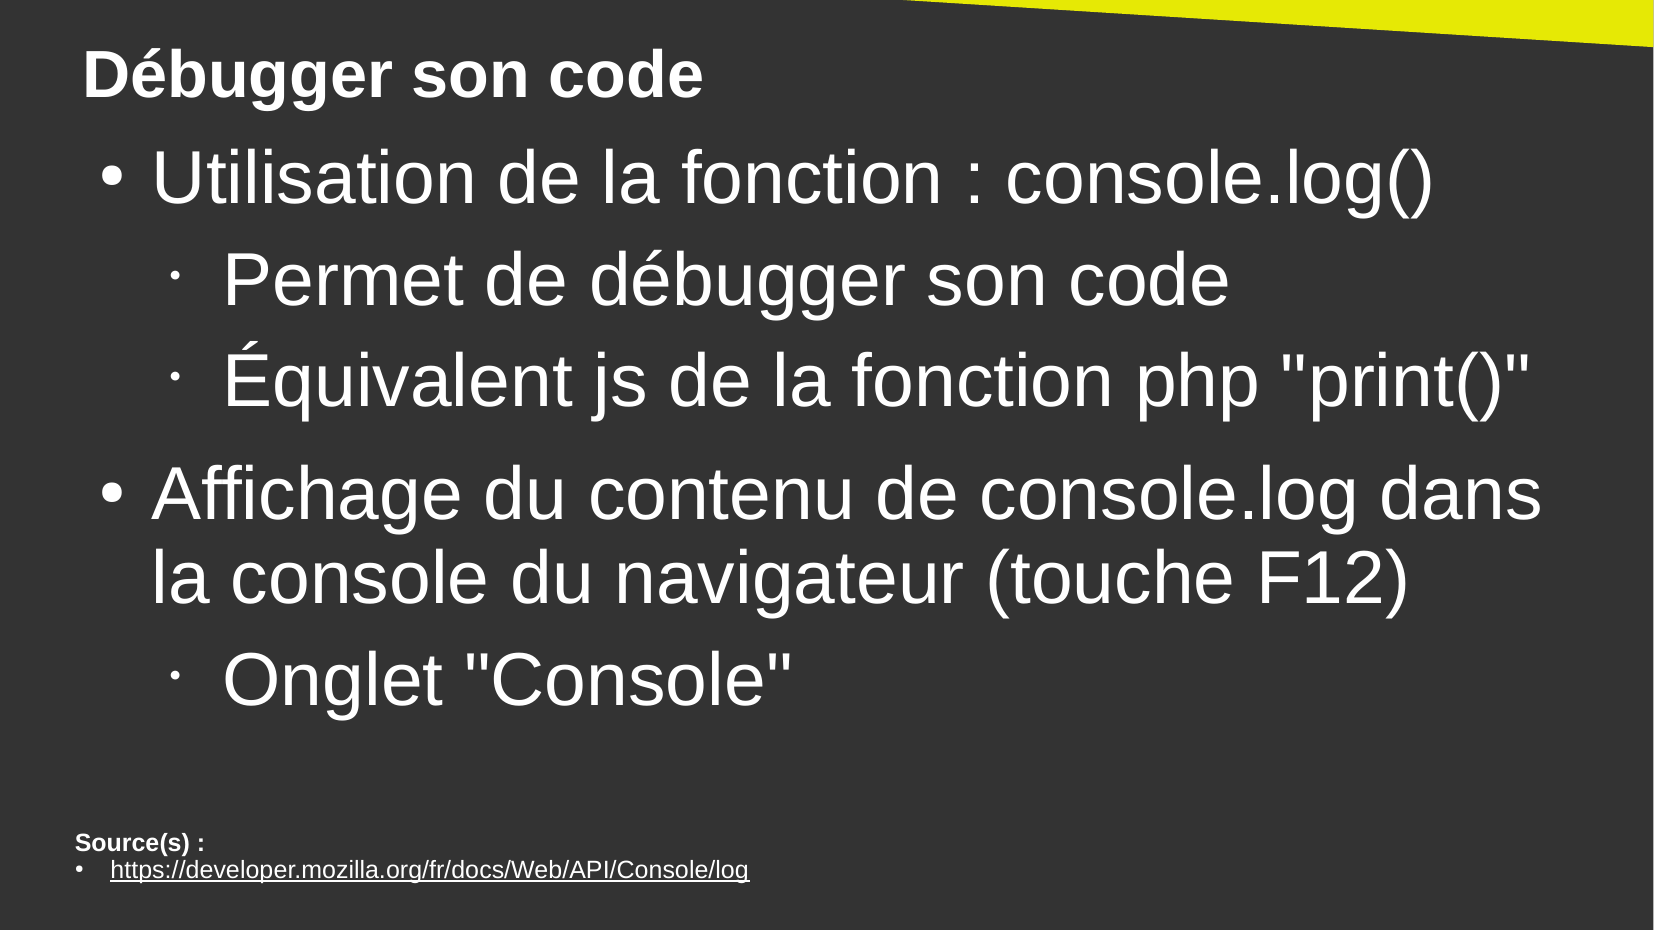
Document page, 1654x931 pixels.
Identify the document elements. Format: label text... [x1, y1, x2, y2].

list Utilisation de la fonction : console.log() Permet de débugger son code Équivalent js de la fonction php "print()" Affichage du contenu de console.log dans la console du navigateur (touche F12) Onglet "Console" [80, 135, 1620, 745]
text_box Source(s) : https://developer.mozilla.org/fr/docs/Web/API/Console/log [60, 820, 1583, 892]
title Débugger son code [82, 37, 1571, 114]
text_box [903, 0, 1654, 48]
